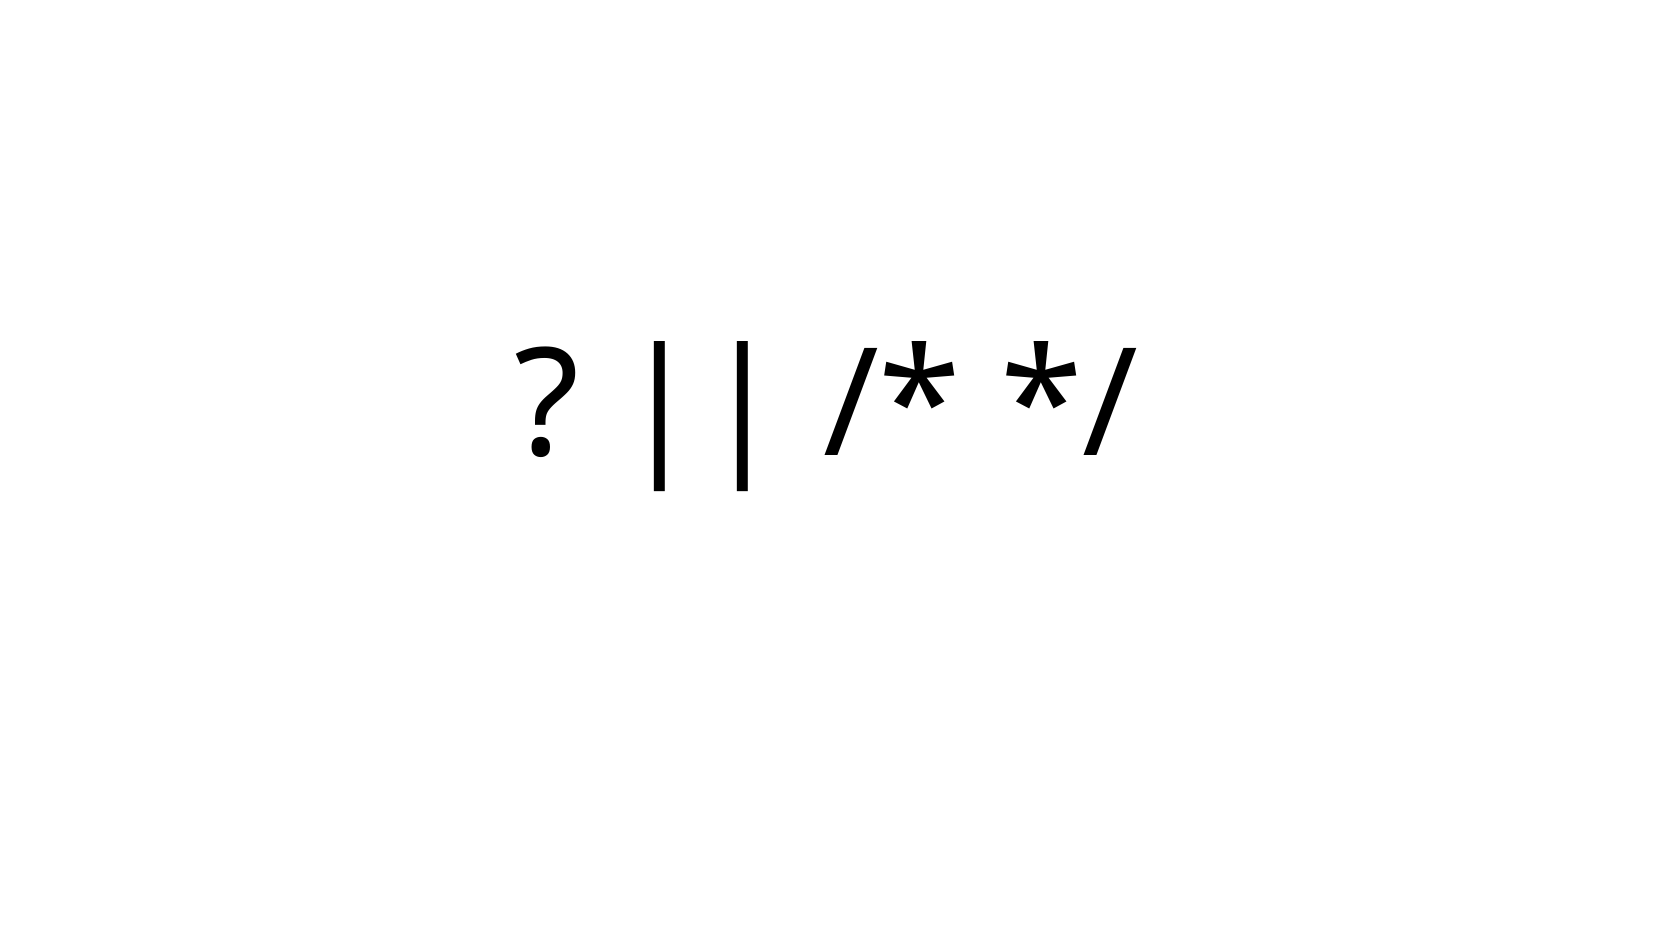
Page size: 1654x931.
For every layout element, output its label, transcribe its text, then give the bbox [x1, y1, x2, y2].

subtitle ? || /* */ [82, 37, 1571, 758]
